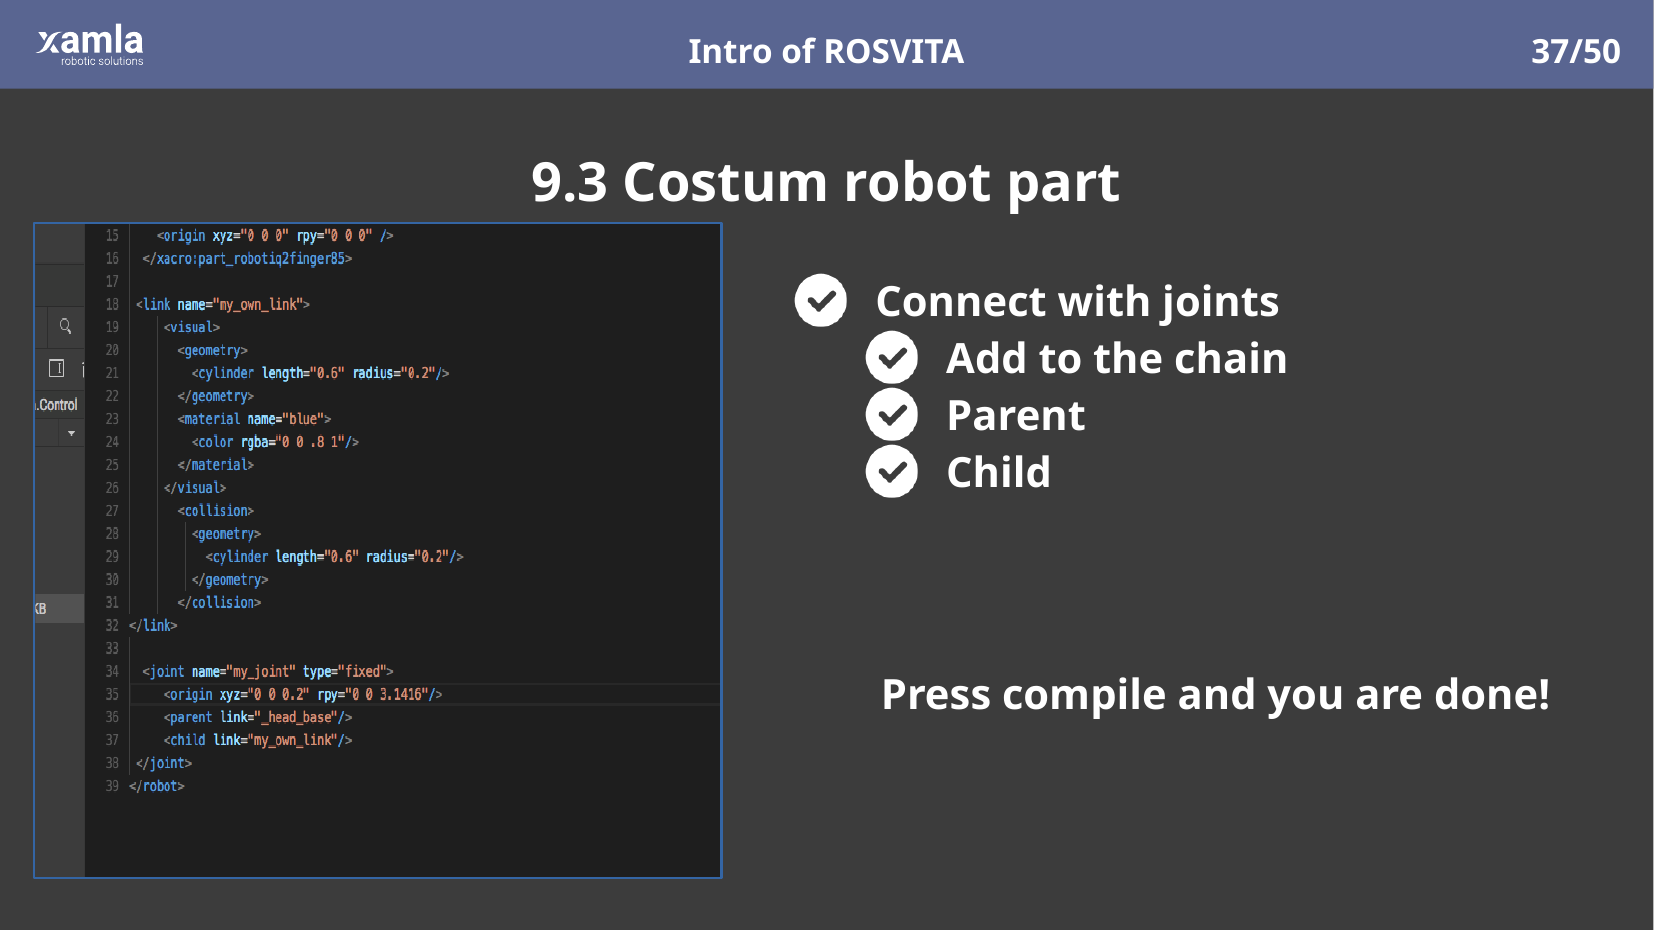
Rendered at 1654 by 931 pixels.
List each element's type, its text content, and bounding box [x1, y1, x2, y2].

text_box [0, 0, 1654, 89]
text_box 9.3 Costum robot part [188, 135, 1465, 223]
picture [35, 224, 721, 877]
picture [35, 23, 143, 65]
text_box Press compile and you are done! [767, 600, 1583, 892]
text_box Intro of ROSVITA [296, 20, 1357, 80]
text_box 37/50 [1511, 20, 1636, 80]
text_box Connect with joints Add to the chain Parent Child [779, 264, 1406, 581]
